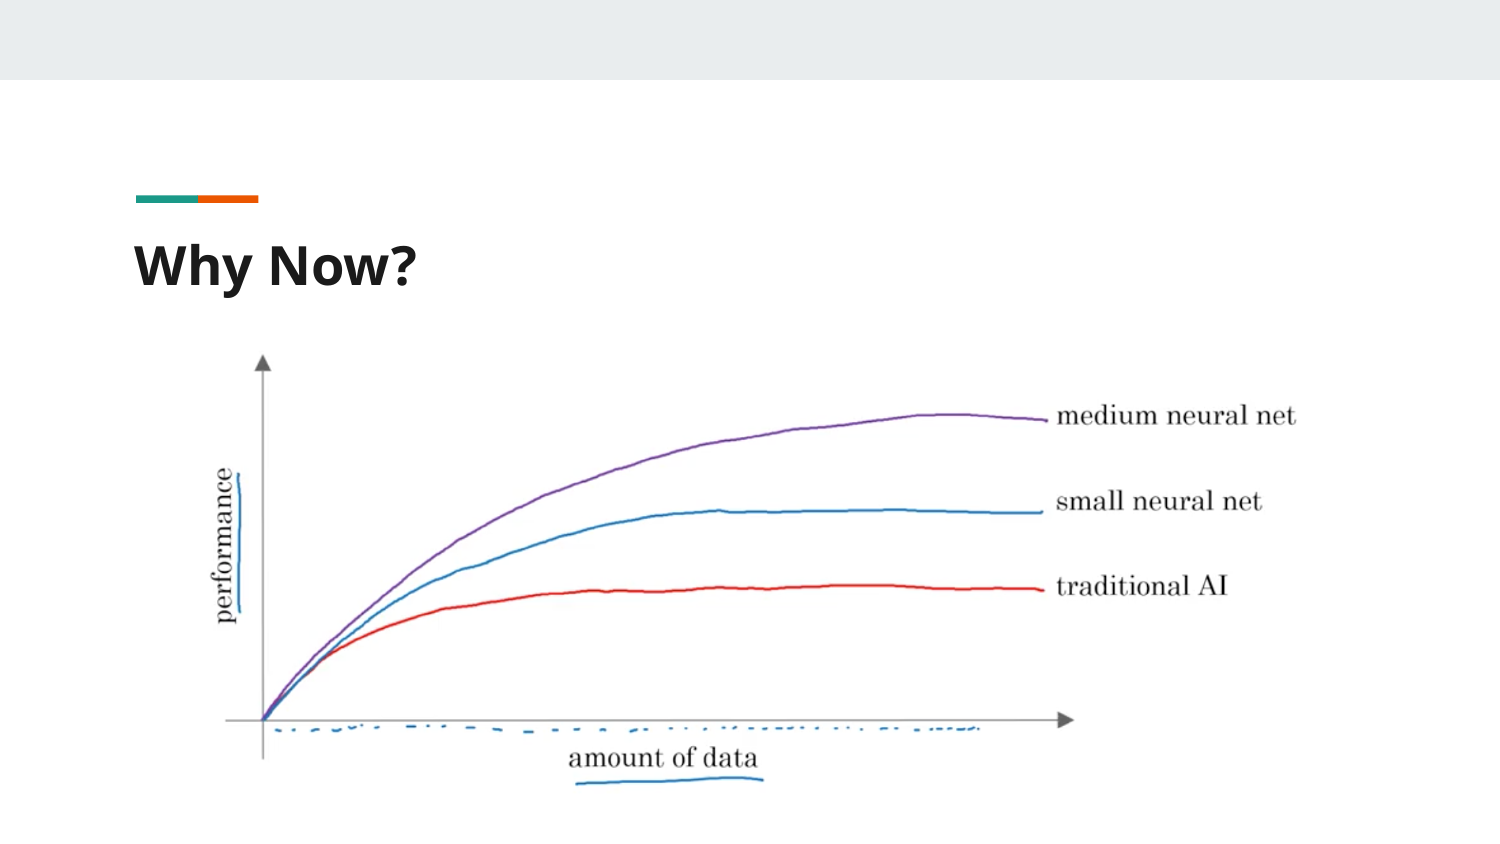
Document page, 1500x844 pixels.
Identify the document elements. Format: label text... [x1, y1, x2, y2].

picture [181, 304, 1319, 794]
title Why Now? [119, 216, 1381, 305]
